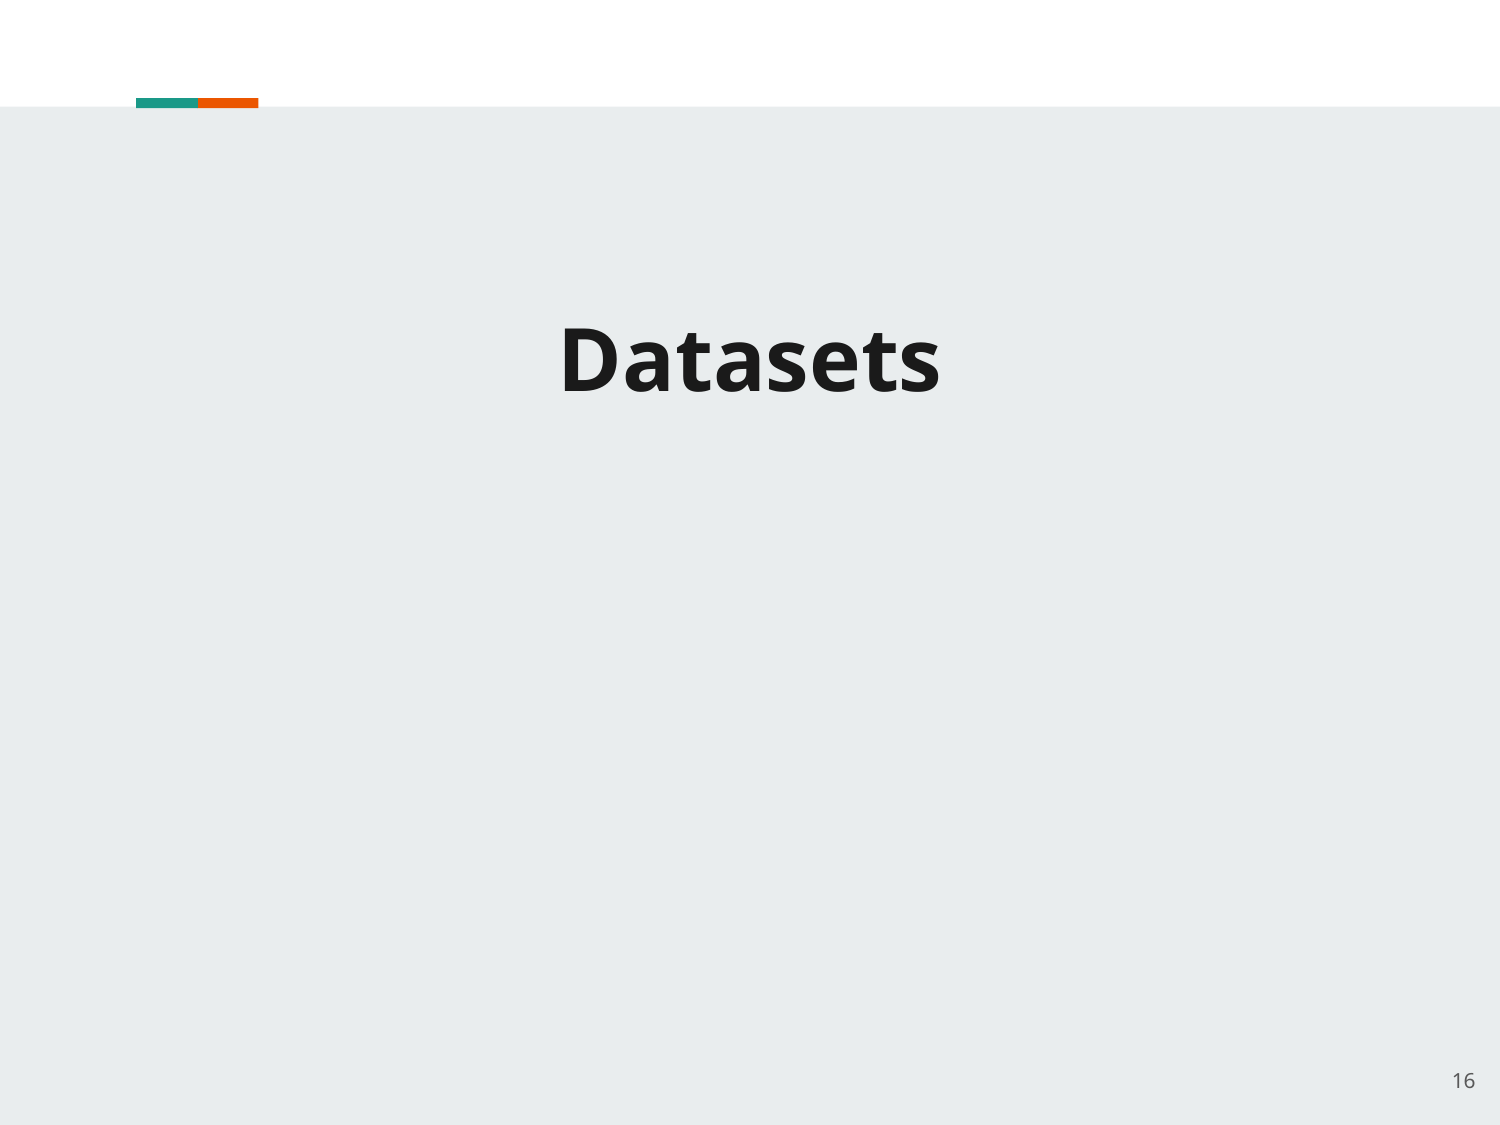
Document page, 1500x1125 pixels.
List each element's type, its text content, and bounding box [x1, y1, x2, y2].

title Datasets [119, 289, 1381, 654]
slide_number <number> [1400, 1038, 1491, 1125]
